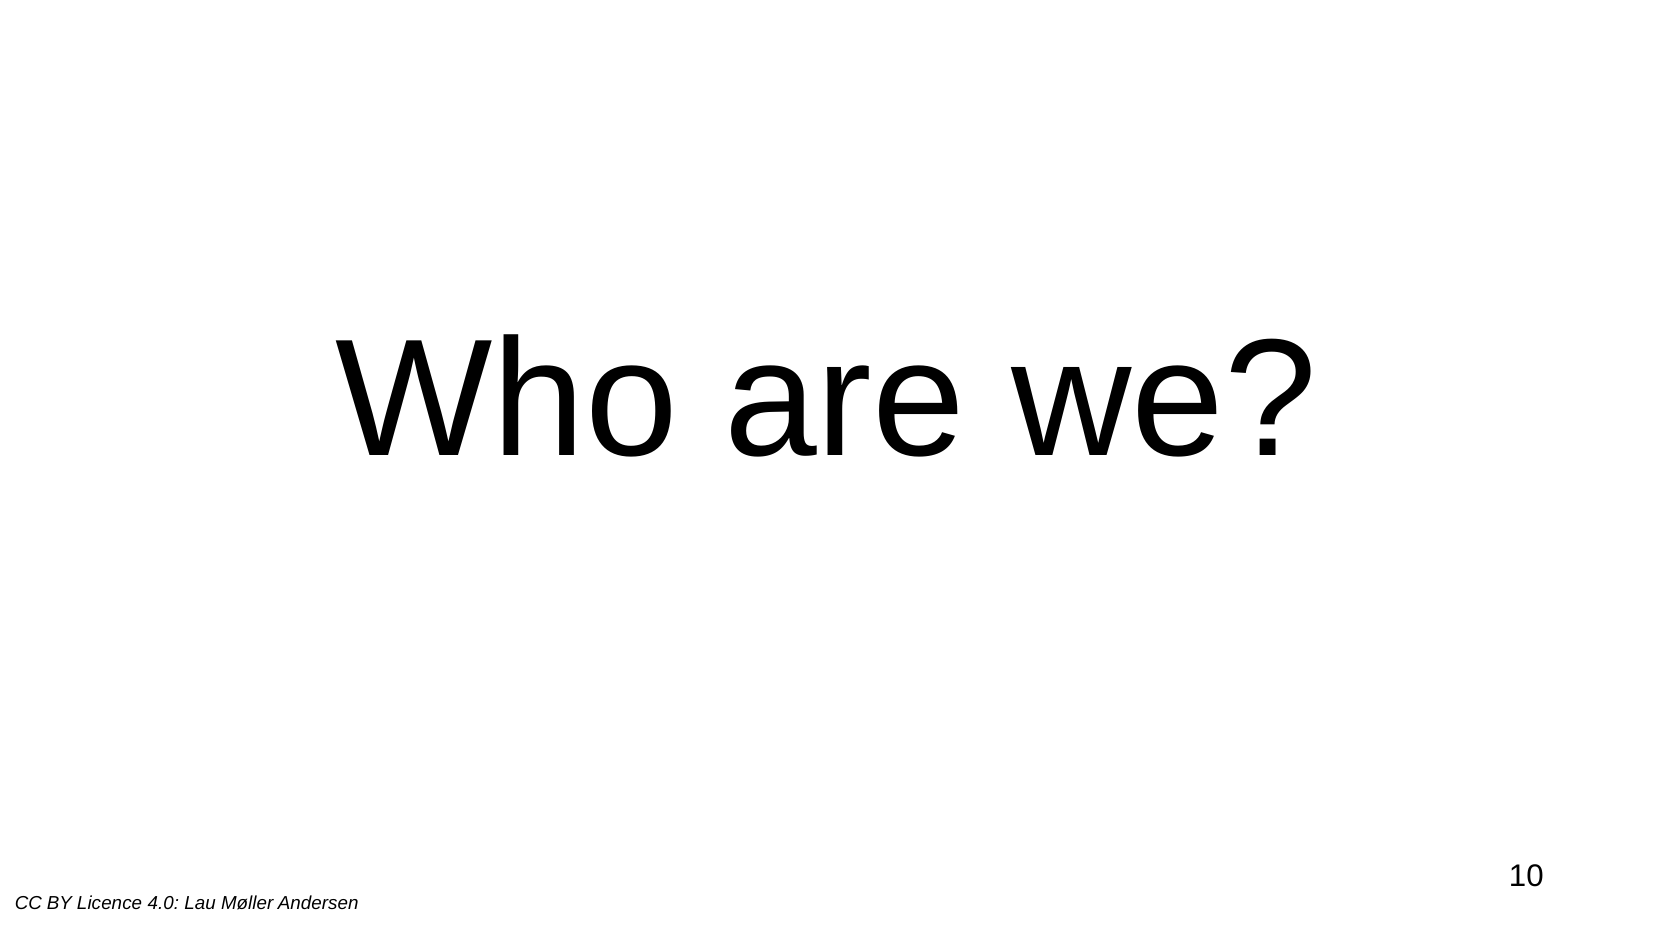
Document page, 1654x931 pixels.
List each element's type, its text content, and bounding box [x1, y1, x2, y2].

text_box CC BY Licence 4.0: Lau Møller Andersen [0, 885, 387, 921]
subtitle Who are we? [82, 37, 1571, 757]
text_box <nummer> [1494, 850, 1654, 921]
